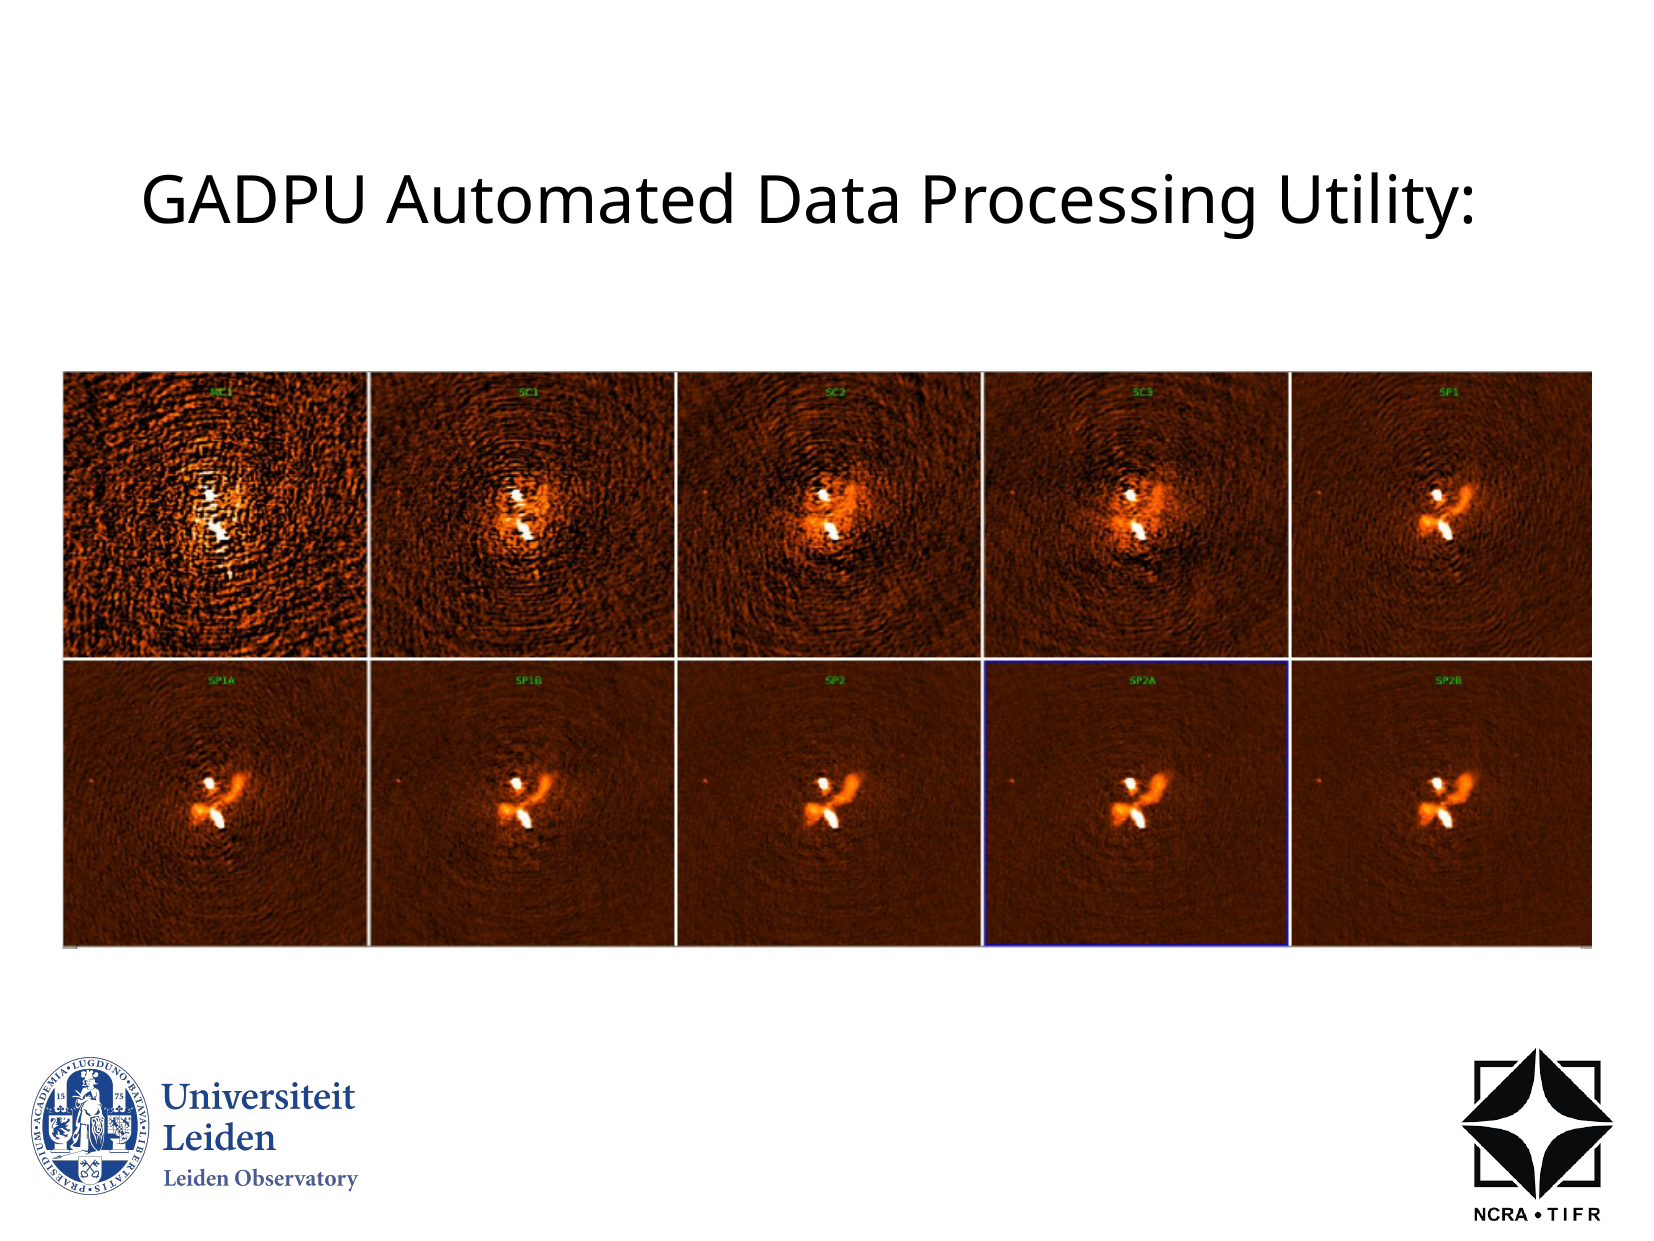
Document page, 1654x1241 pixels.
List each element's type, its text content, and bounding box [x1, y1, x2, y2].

picture [0, 1011, 401, 1241]
picture [62, 371, 1592, 949]
picture [1461, 1048, 1613, 1222]
text_box GADPU Automated Data Processing Utility: [125, 144, 1481, 237]
